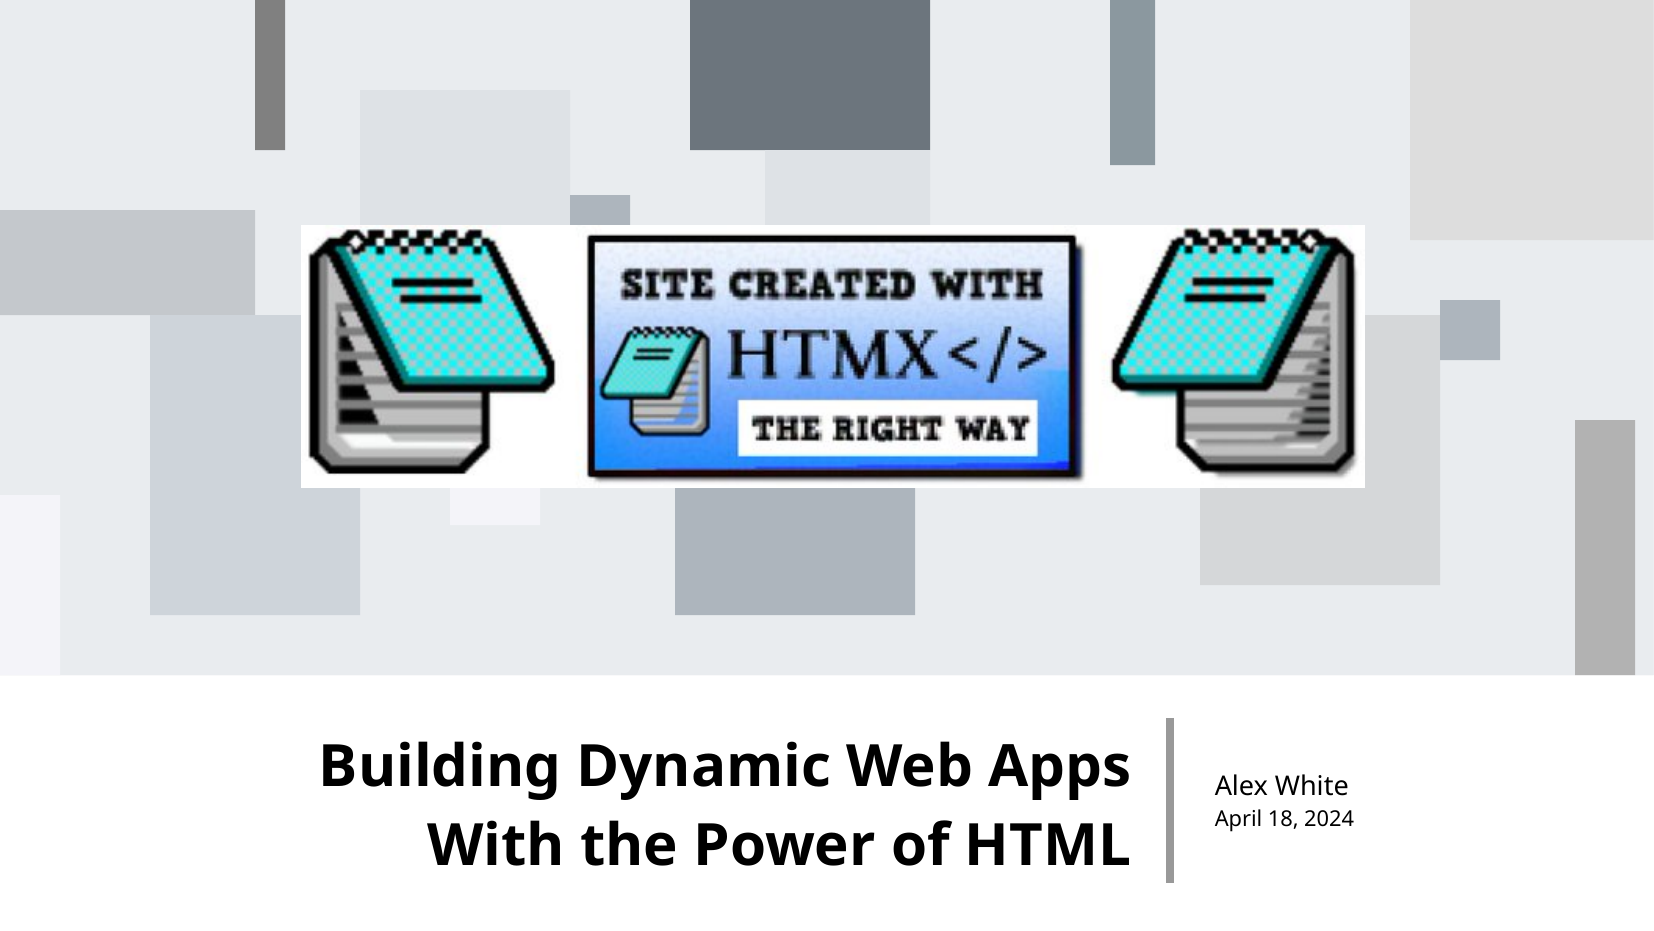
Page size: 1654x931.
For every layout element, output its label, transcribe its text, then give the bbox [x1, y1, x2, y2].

picture [301, 225, 1365, 488]
title Building Dynamic Web Apps With the Power of HTML [262, 724, 1132, 883]
text_box Alex White April 18, 2024 [1200, 759, 1591, 841]
